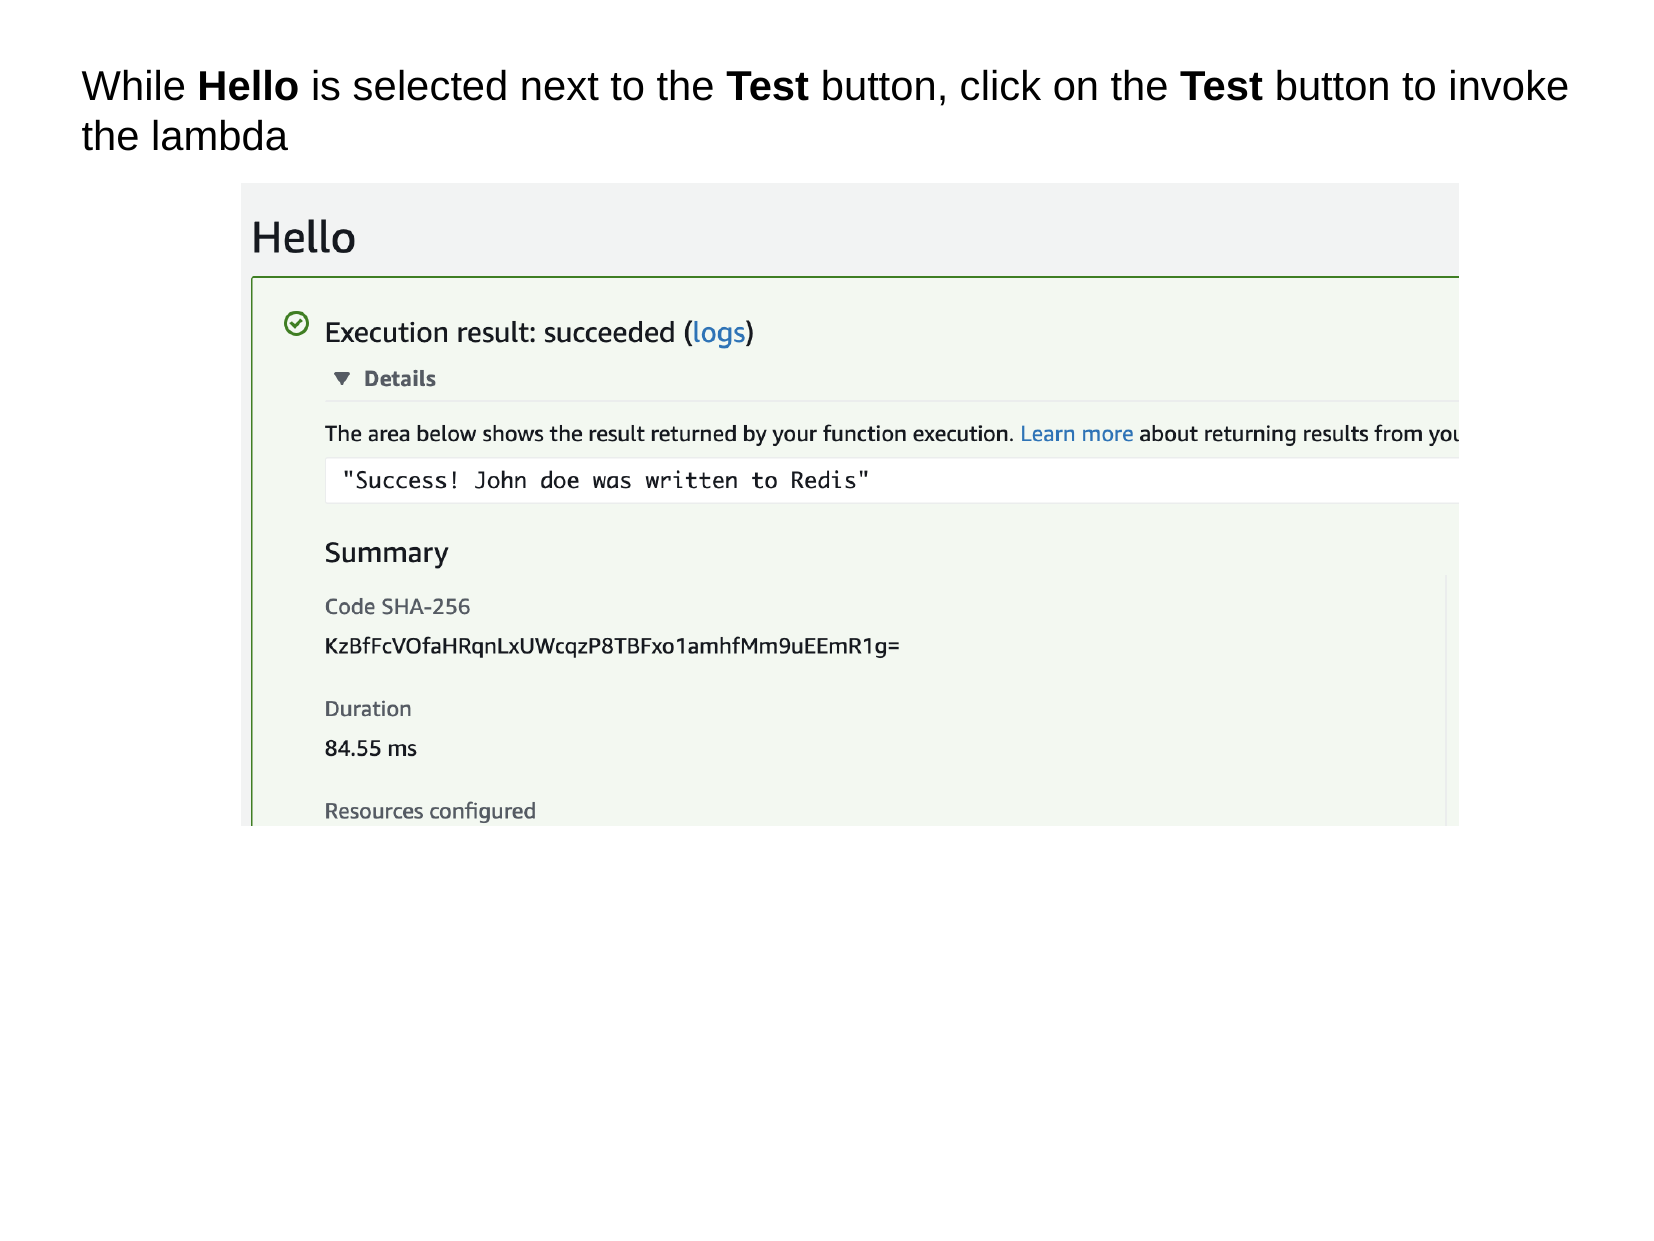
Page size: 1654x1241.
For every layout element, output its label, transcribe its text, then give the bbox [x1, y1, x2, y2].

picture [241, 183, 1459, 826]
text_box While Hello is selected next to the Test button, click on the Test button to invoke the lambda [81, 58, 1619, 203]
